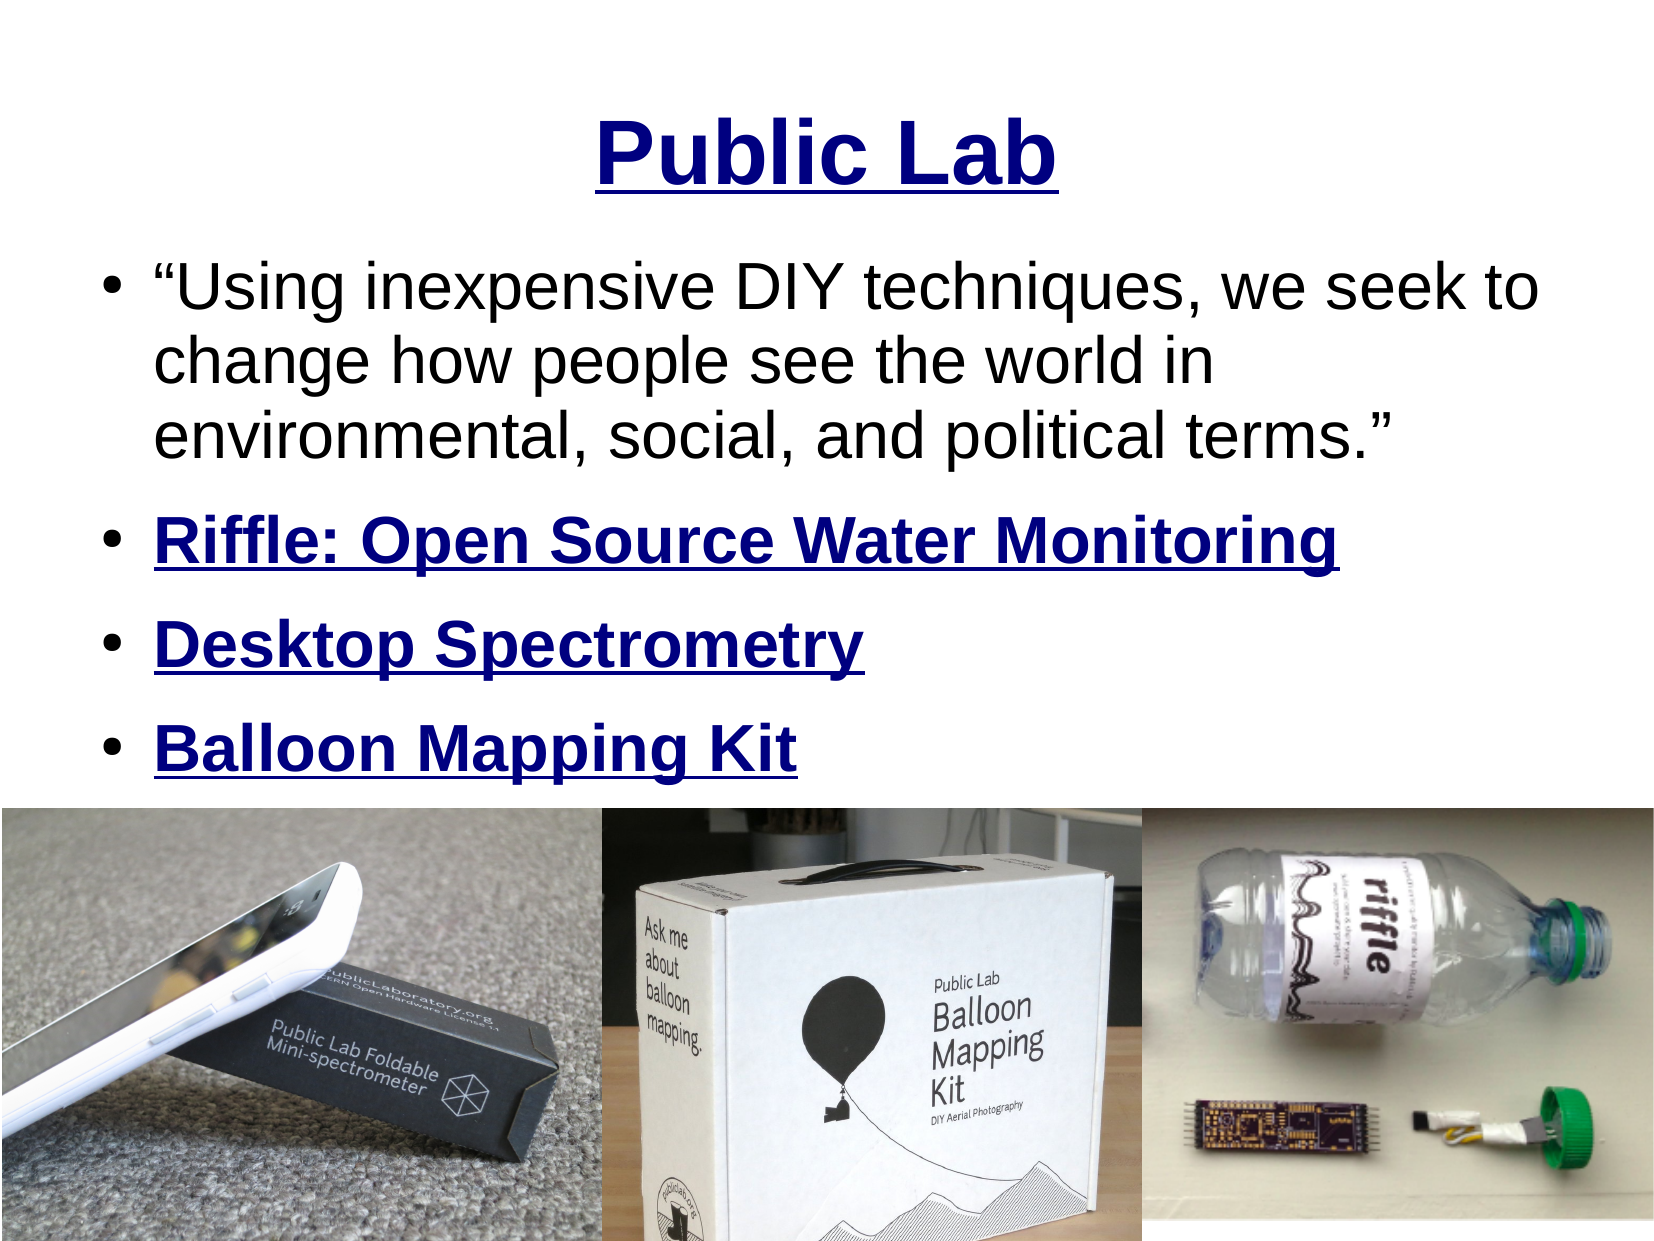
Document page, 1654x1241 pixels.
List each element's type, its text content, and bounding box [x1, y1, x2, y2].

title Public Lab [82, 49, 1571, 248]
picture [2, 808, 1654, 1241]
list “Using inexpensive DIY techniques, we seek to change how people see the world in environmental, social, and political terms.” Riffle: Open Source Water Monitoring Desktop Spectrometry Balloon Mapping Kit [82, 248, 1571, 808]
